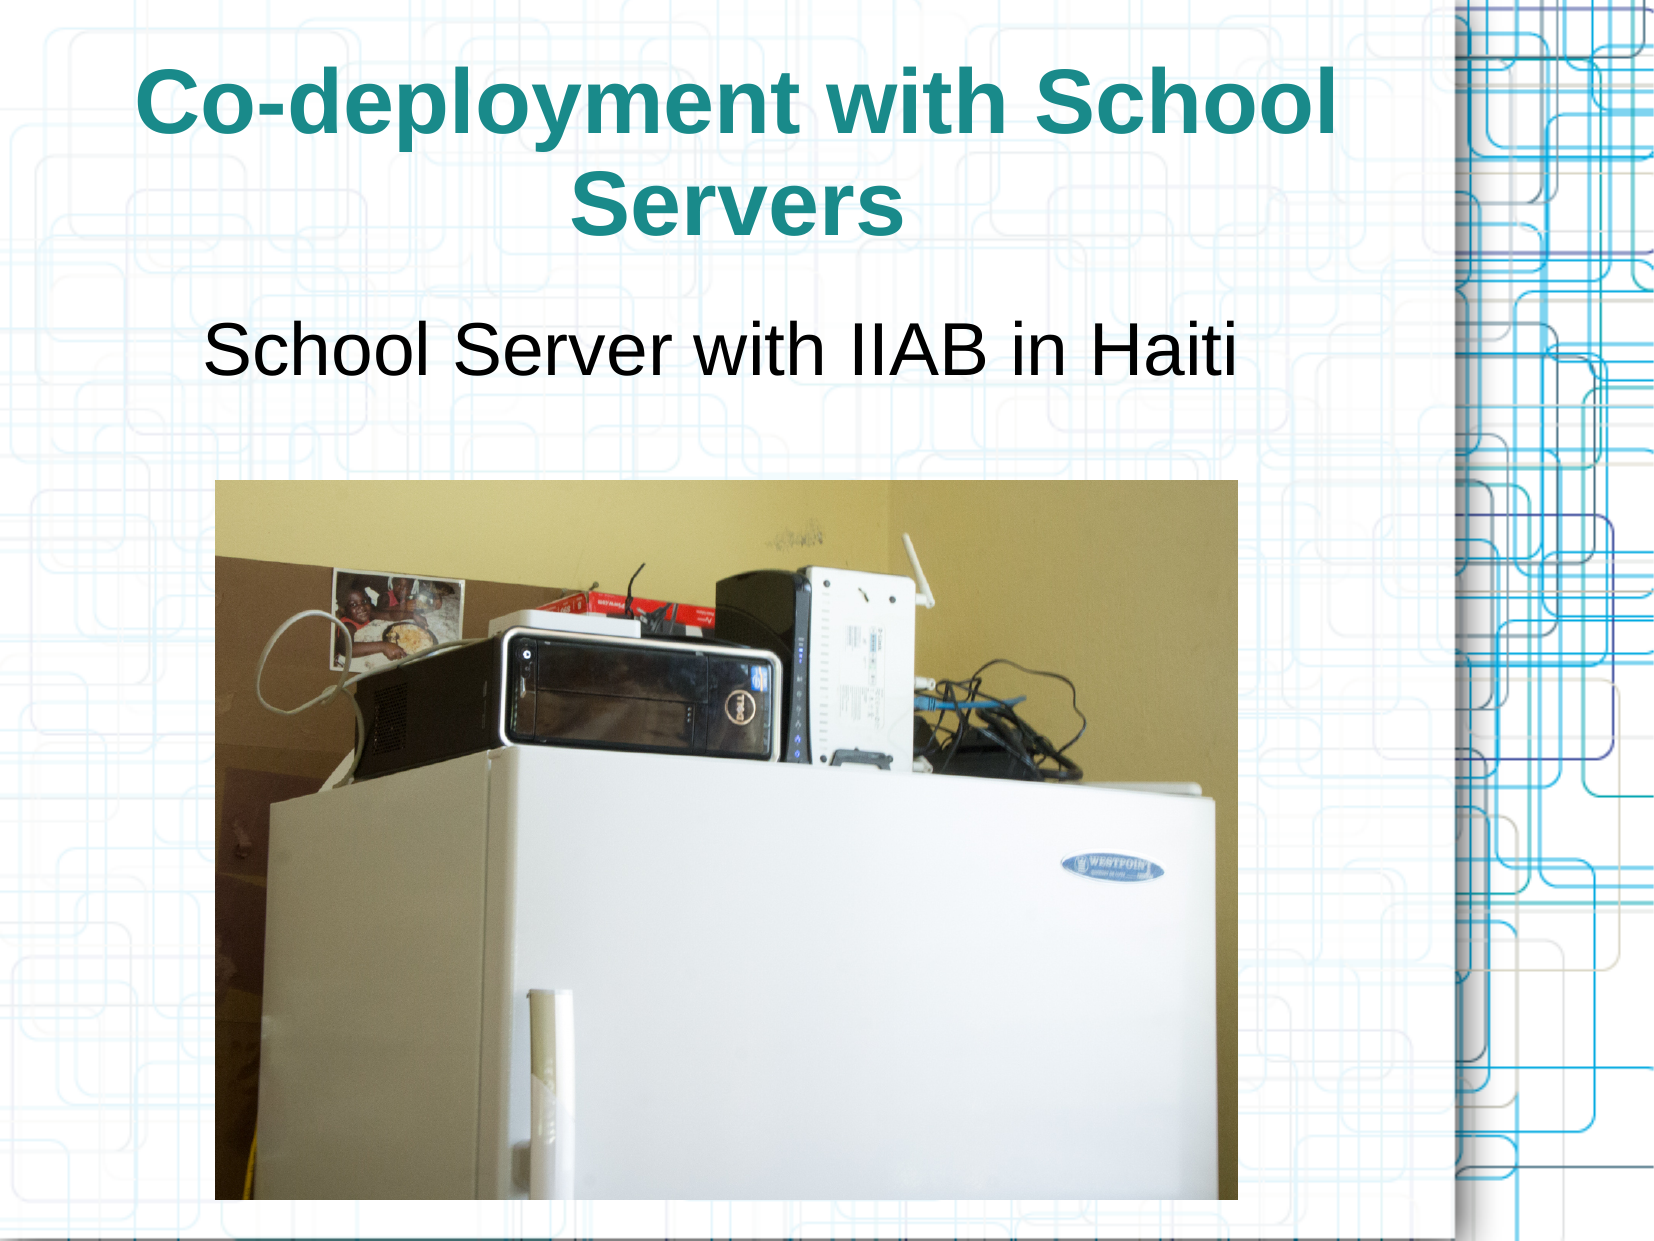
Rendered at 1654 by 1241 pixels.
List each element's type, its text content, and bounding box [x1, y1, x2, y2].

picture [0, 0, 1654, 1241]
title Co-deployment with School Servers [59, 49, 1418, 257]
text_box School Server with IIAB in Haiti [187, 300, 1256, 399]
